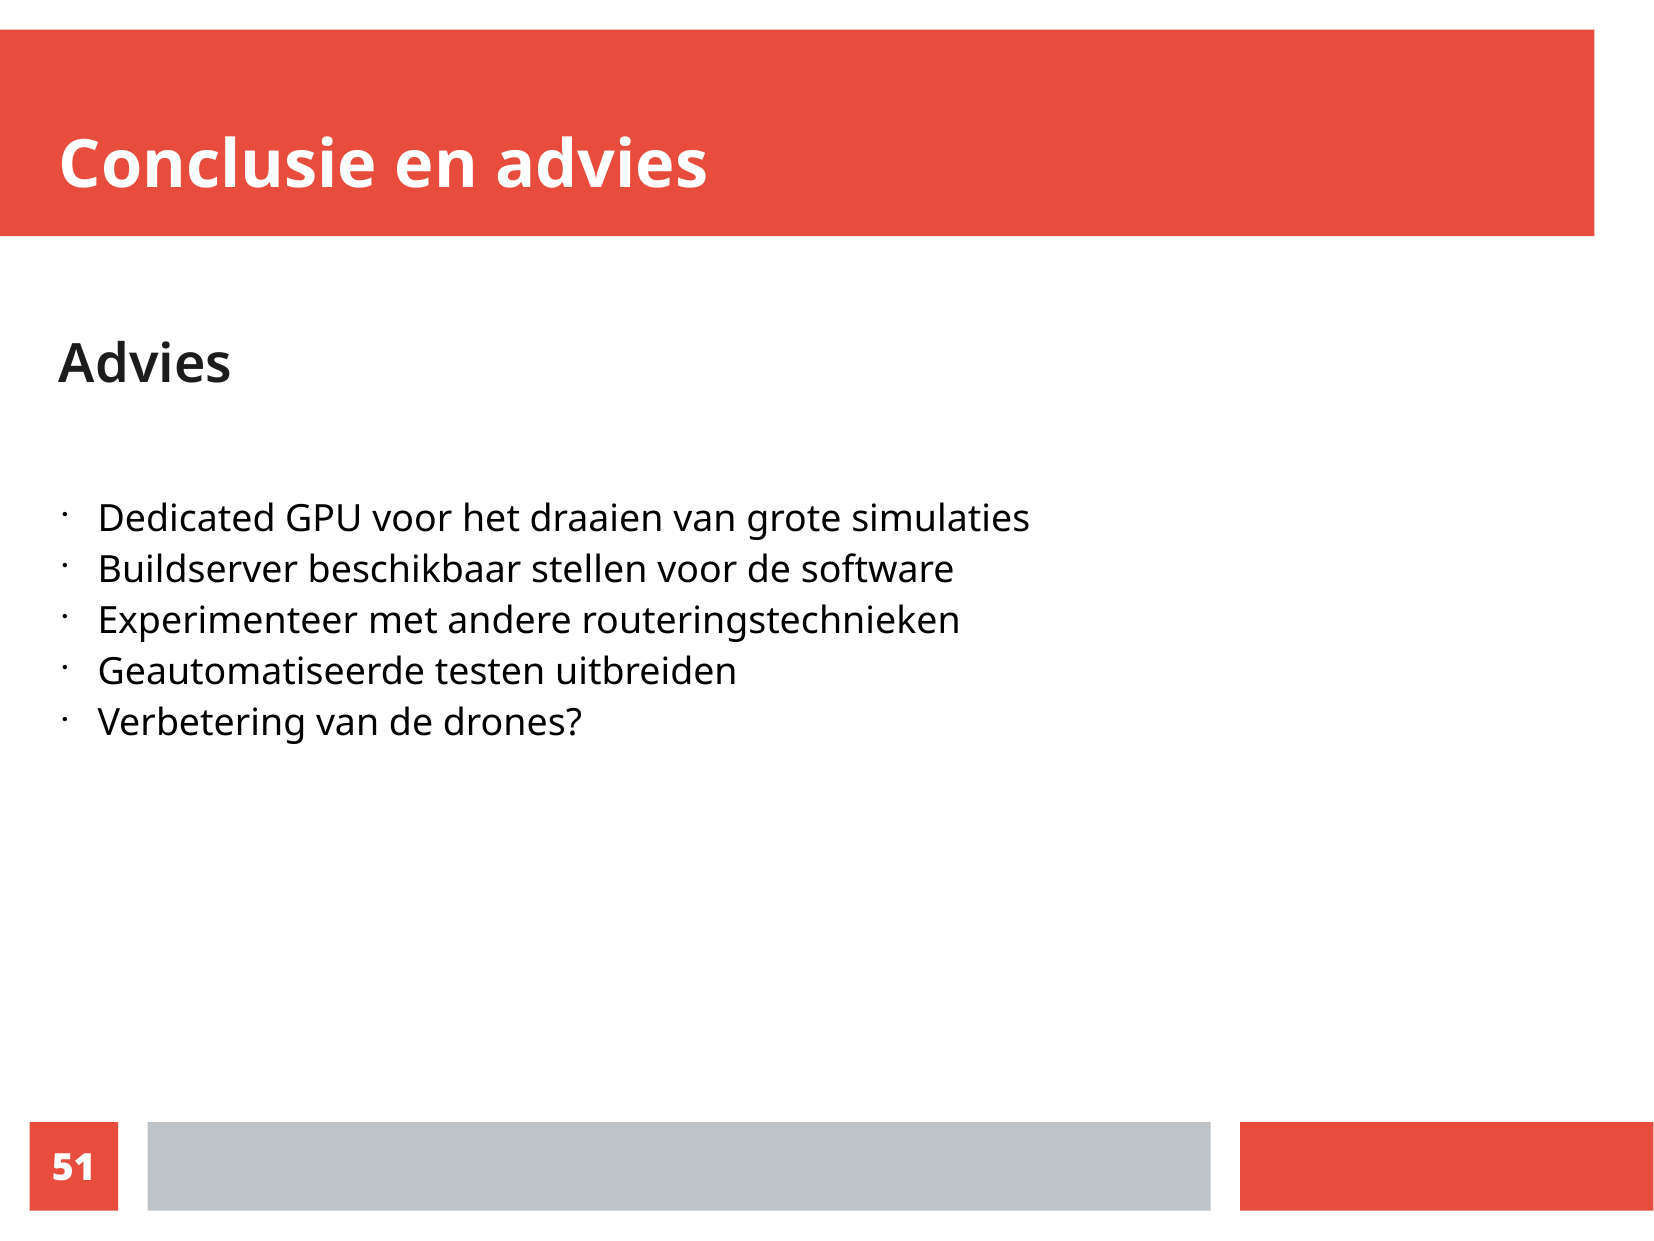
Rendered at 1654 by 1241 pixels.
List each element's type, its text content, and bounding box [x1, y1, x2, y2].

text_box Dedicated GPU voor het draaien van grote simulaties Buildserver beschikbaar stellen voor de software Experimenteer met andere routeringstechnieken Geautomatiseerde testen uitbreiden Verbetering van de drones? [47, 484, 1382, 761]
list Advies [59, 324, 1565, 1093]
title Conclusie en advies [59, 59, 1595, 207]
